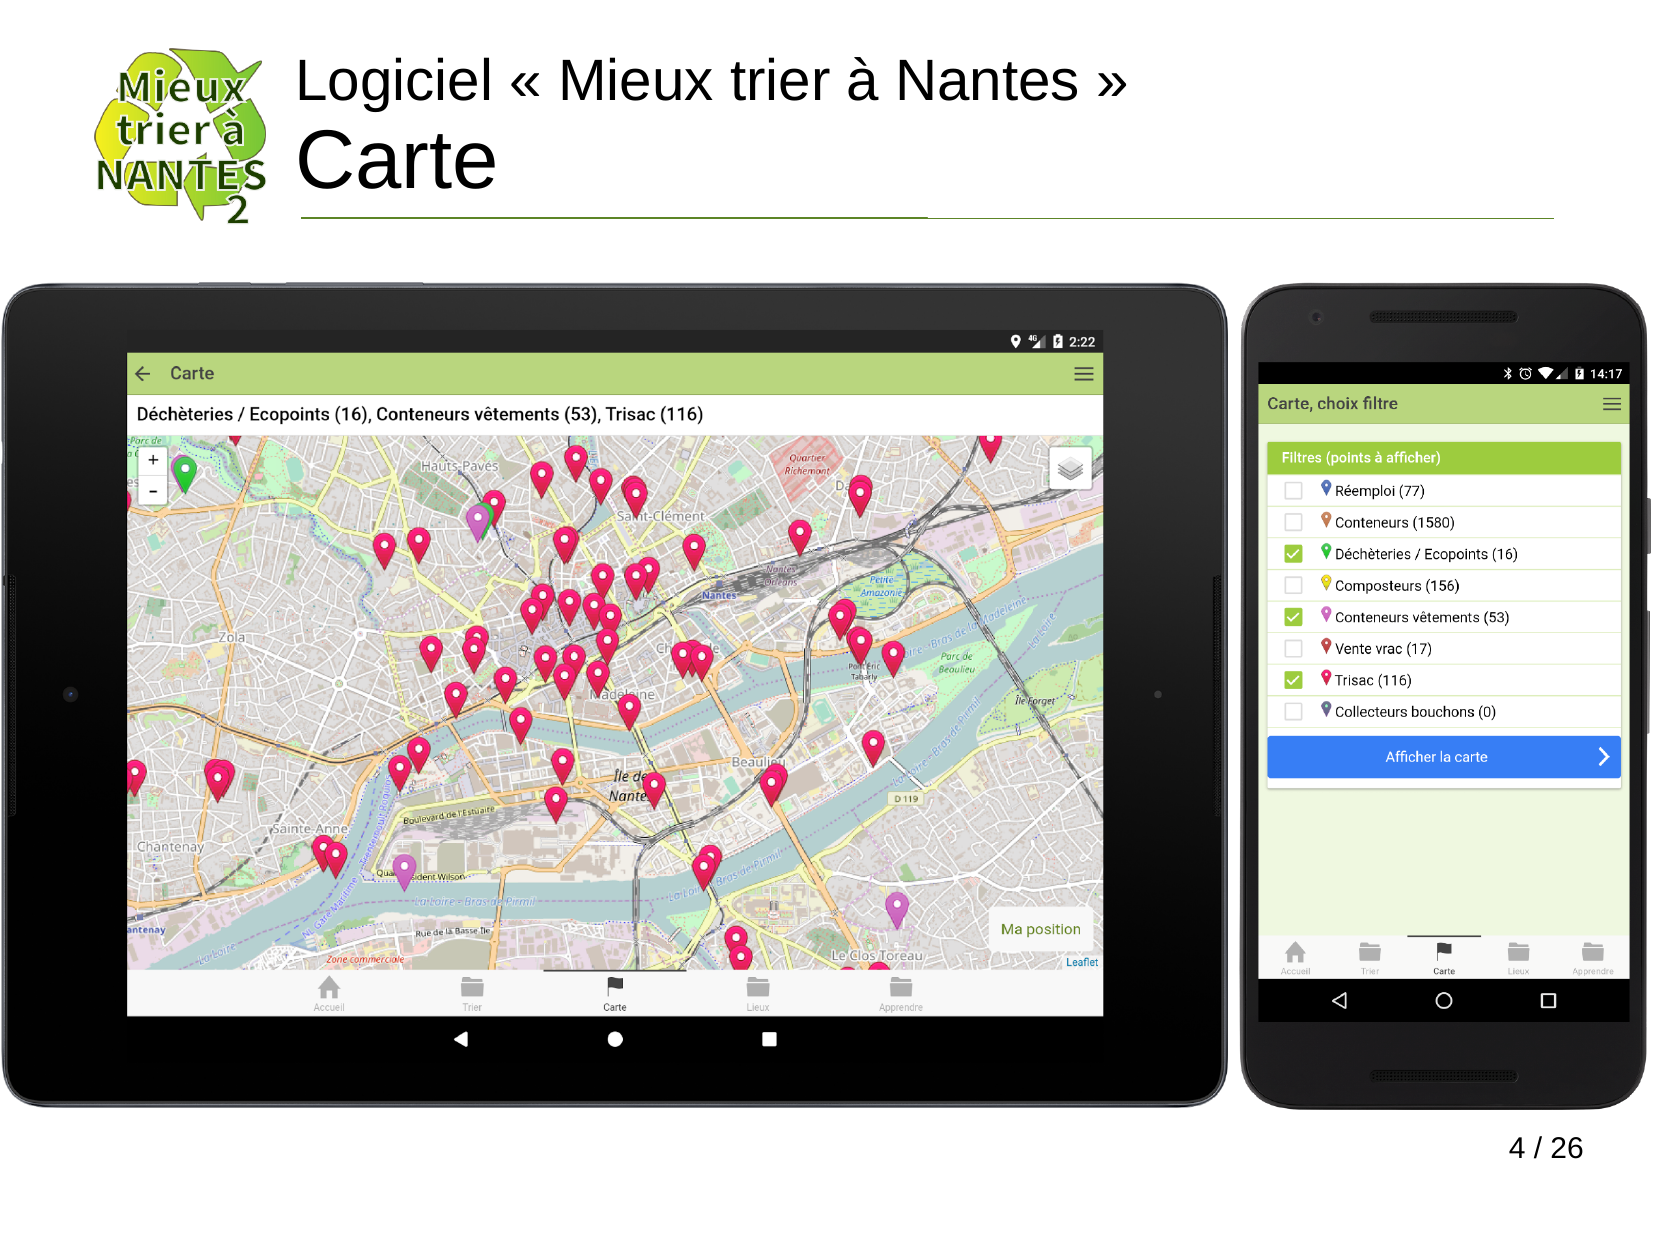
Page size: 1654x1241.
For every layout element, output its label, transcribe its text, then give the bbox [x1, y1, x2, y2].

picture [1, 282, 1228, 1108]
picture [94, 48, 272, 225]
picture [1239, 282, 1651, 1110]
text_box 4 / 26 [1494, 1121, 1599, 1193]
text_box Logiciel « Mieux trier à Nantes » Carte [295, 41, 1571, 215]
